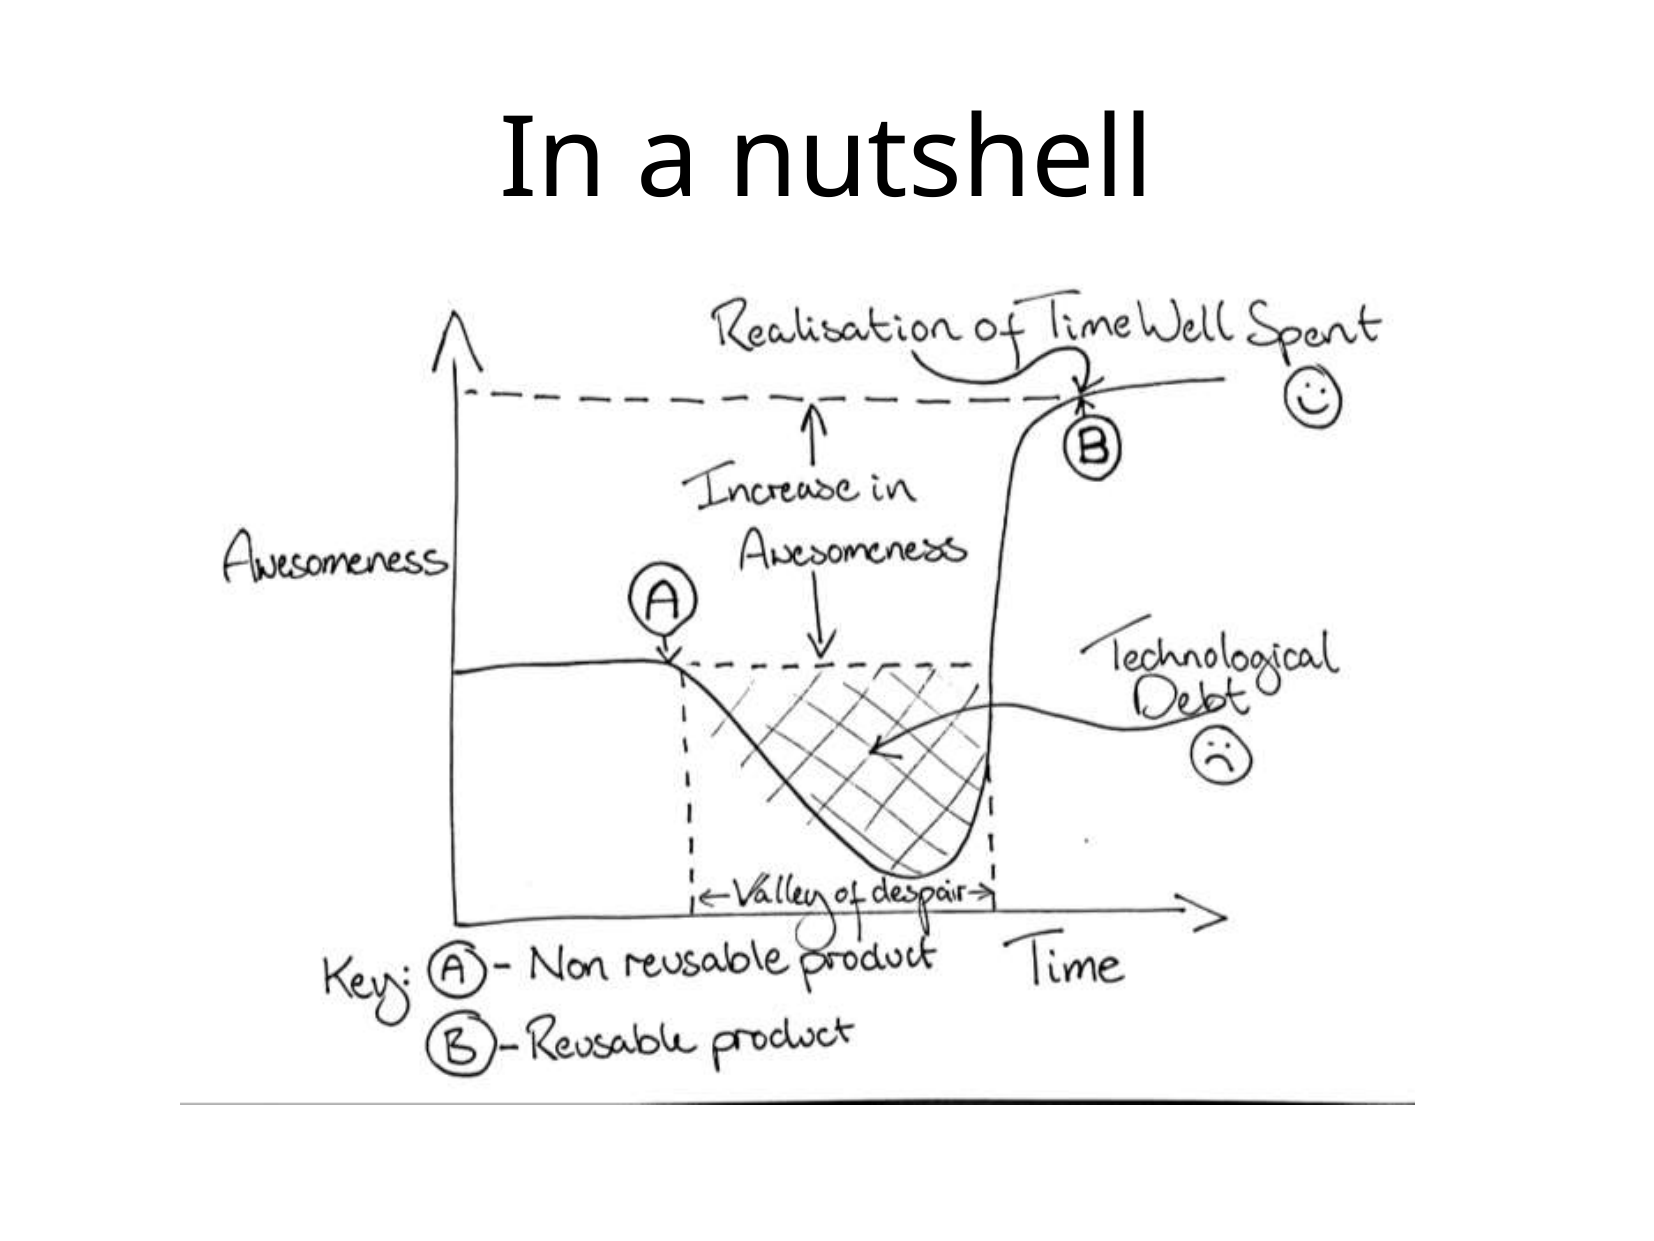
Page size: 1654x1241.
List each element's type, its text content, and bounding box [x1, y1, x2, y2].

picture [180, 256, 1415, 1105]
title In a nutshell [82, 49, 1571, 257]
